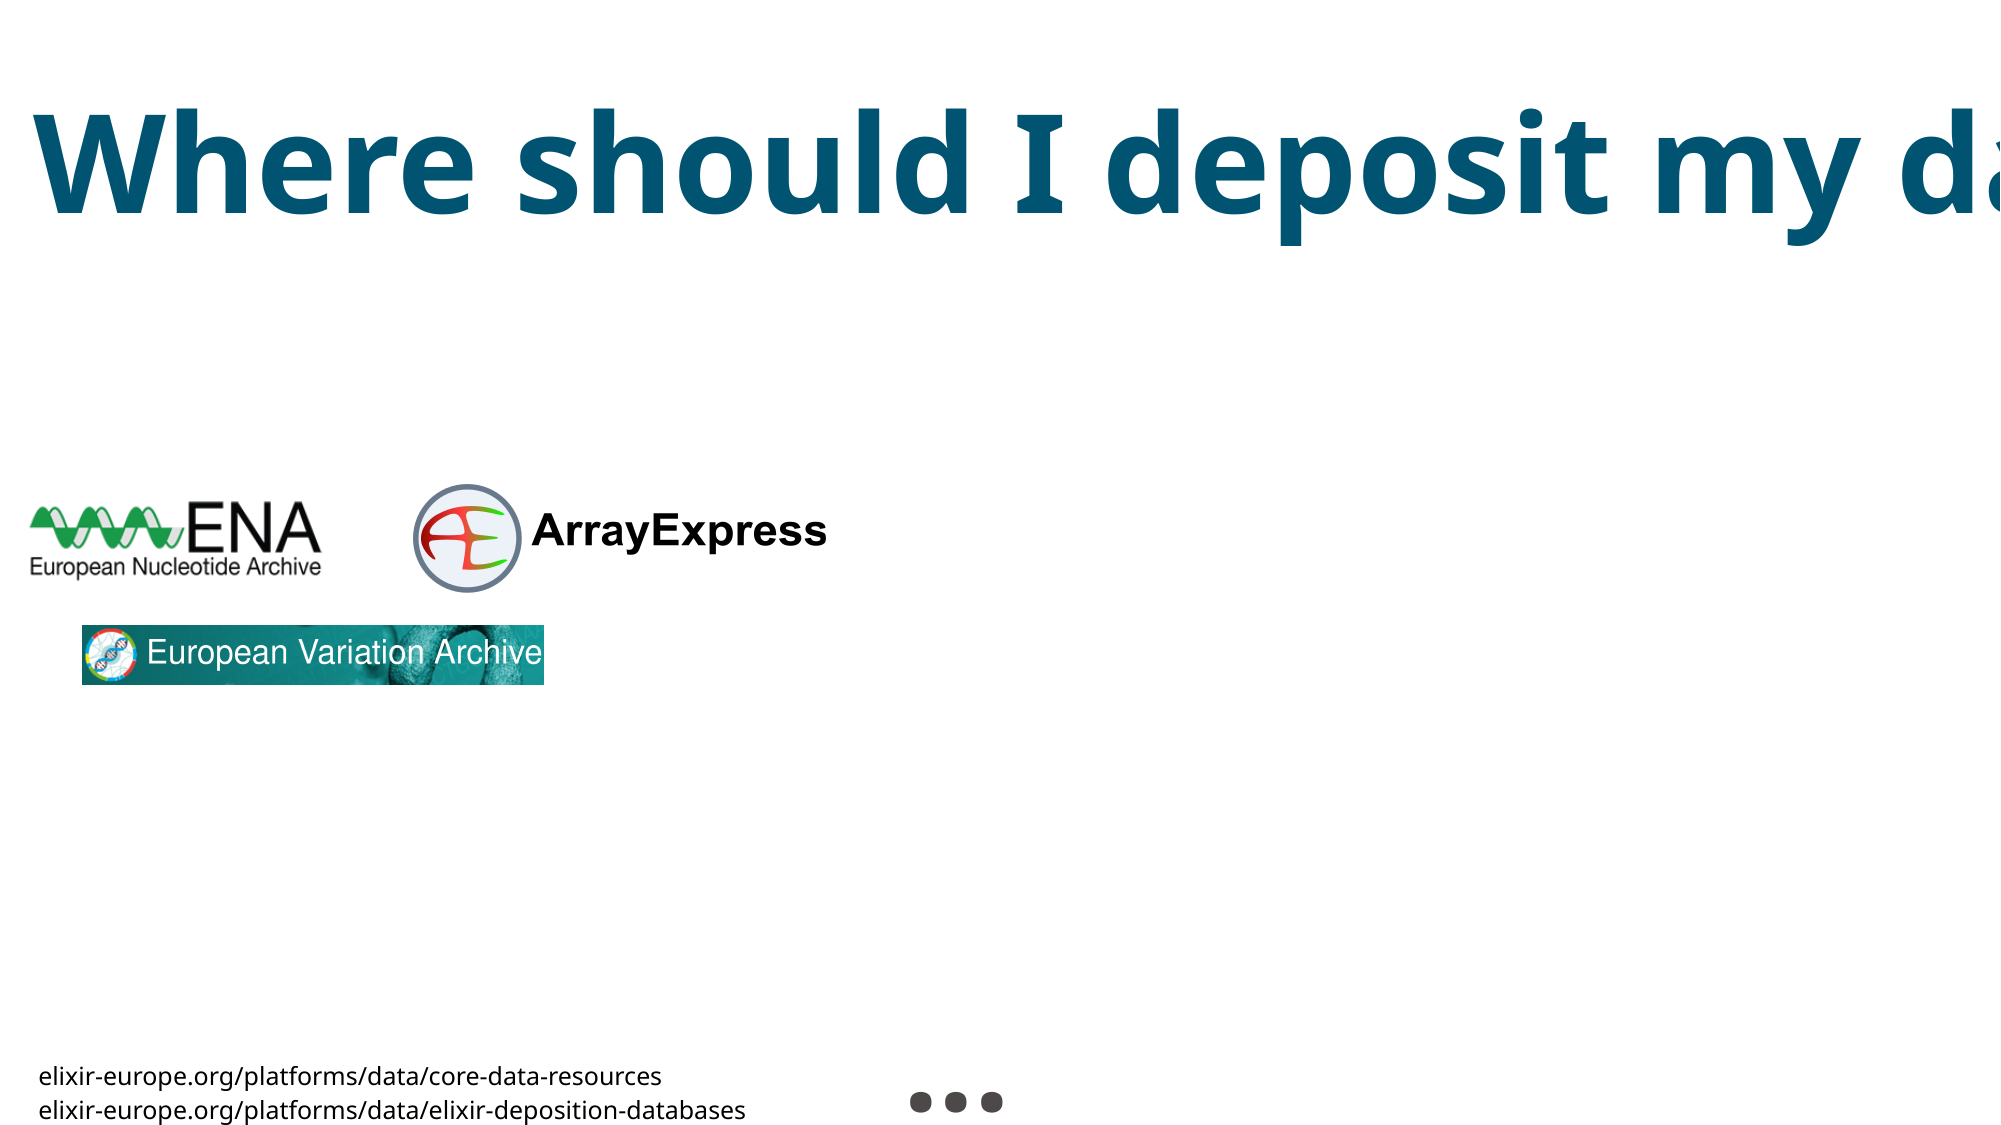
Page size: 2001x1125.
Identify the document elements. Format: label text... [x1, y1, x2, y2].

text_box Where should I deposit my data? [18, 59, 1982, 212]
picture [413, 484, 826, 593]
text_box ... [888, 970, 1028, 1111]
picture [22, 496, 331, 584]
picture [82, 625, 544, 685]
text_box elixir-europe.org/platforms/data/core-data-resources elixir-europe.org/platforms/data/elixir-deposition-databases [23, 1051, 671, 1117]
